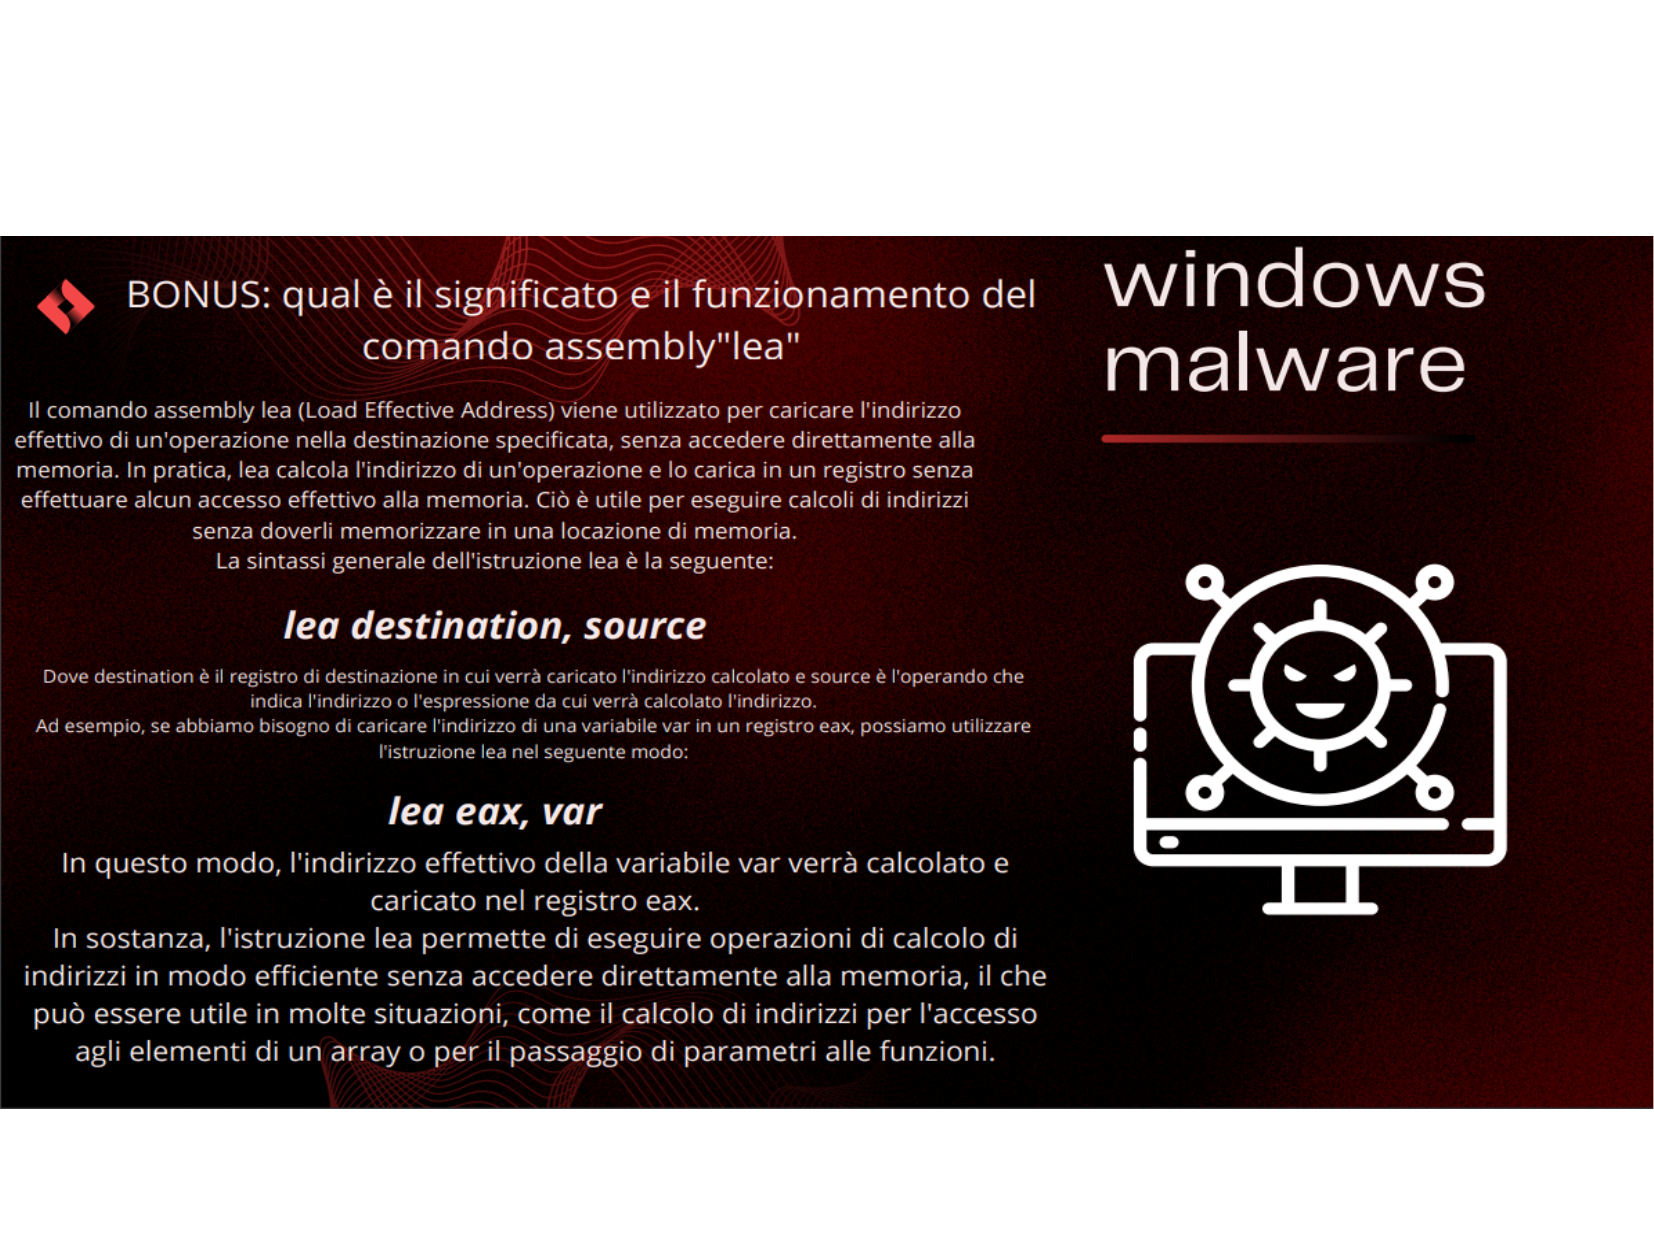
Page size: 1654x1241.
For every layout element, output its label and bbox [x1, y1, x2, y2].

picture [0, 236, 1654, 1109]
